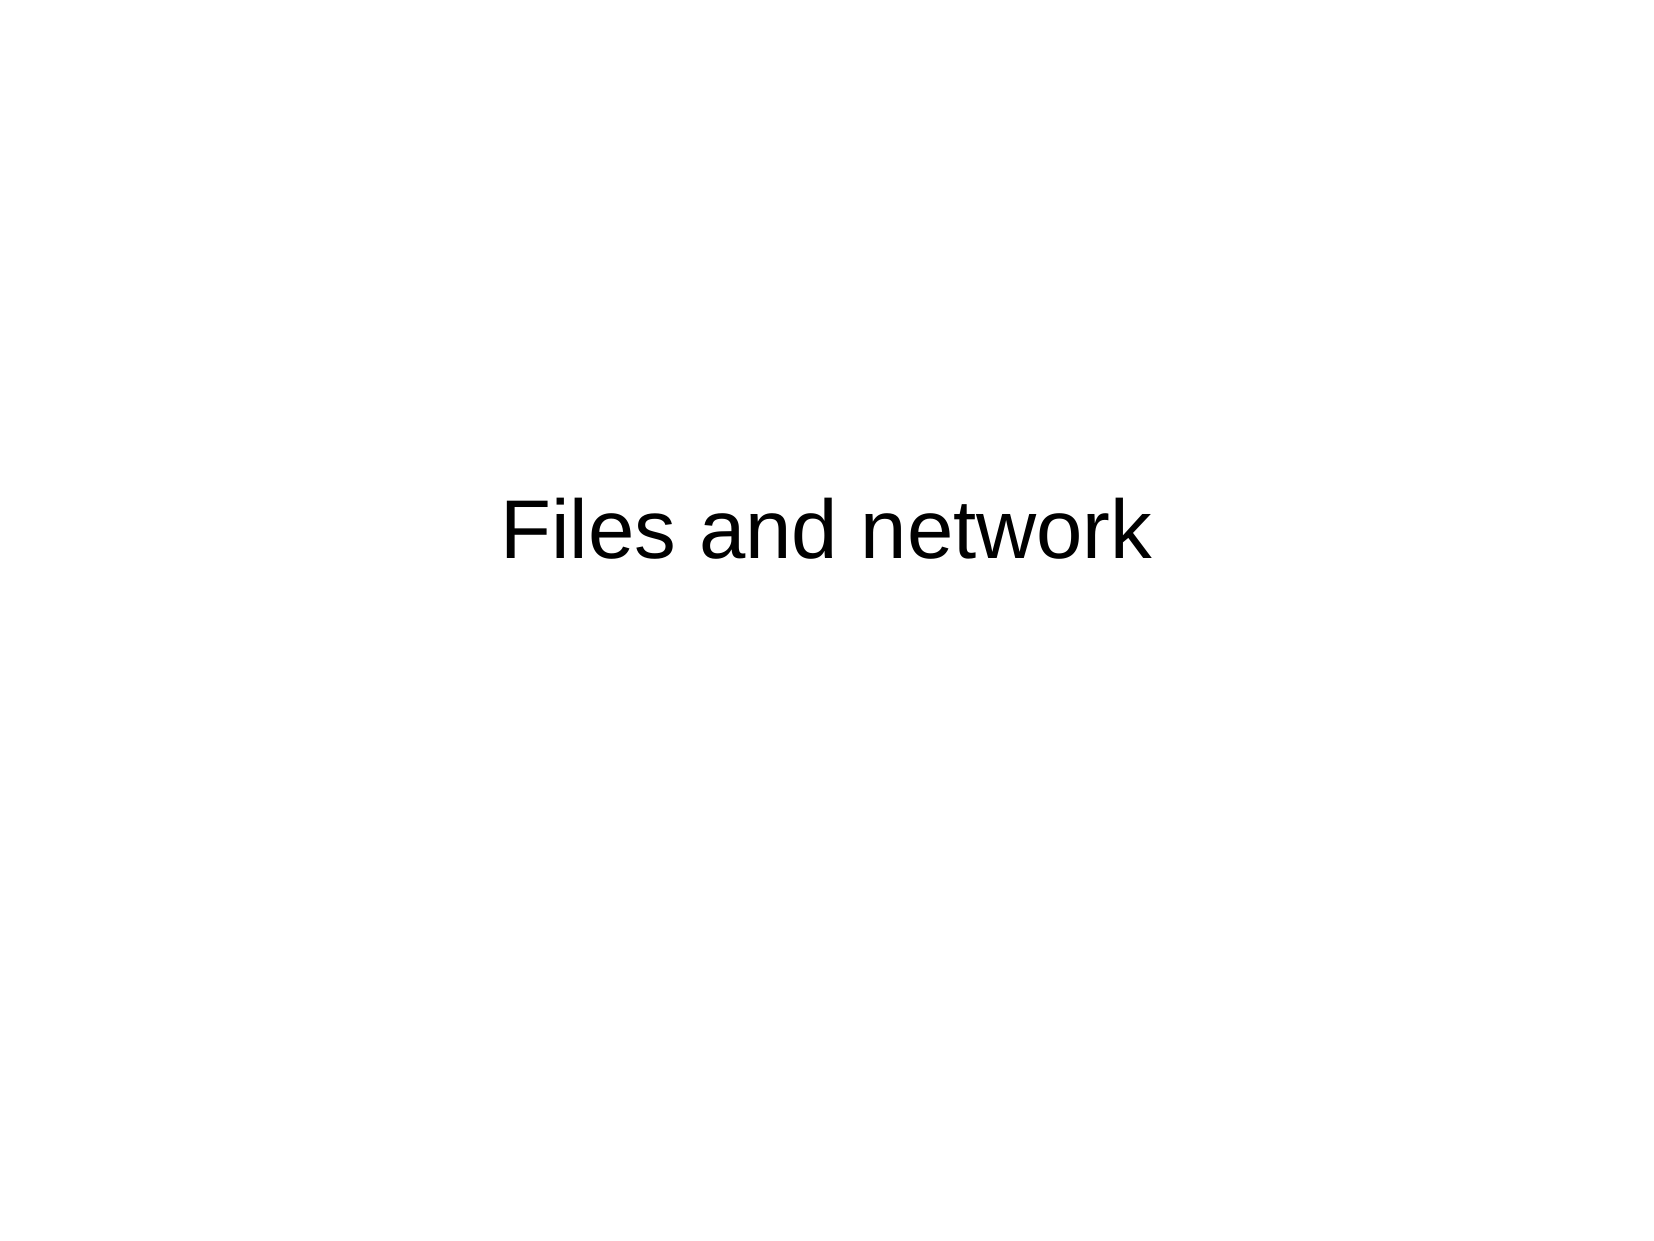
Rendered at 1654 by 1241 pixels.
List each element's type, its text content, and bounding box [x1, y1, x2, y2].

subtitle Files and network [82, 49, 1571, 1010]
